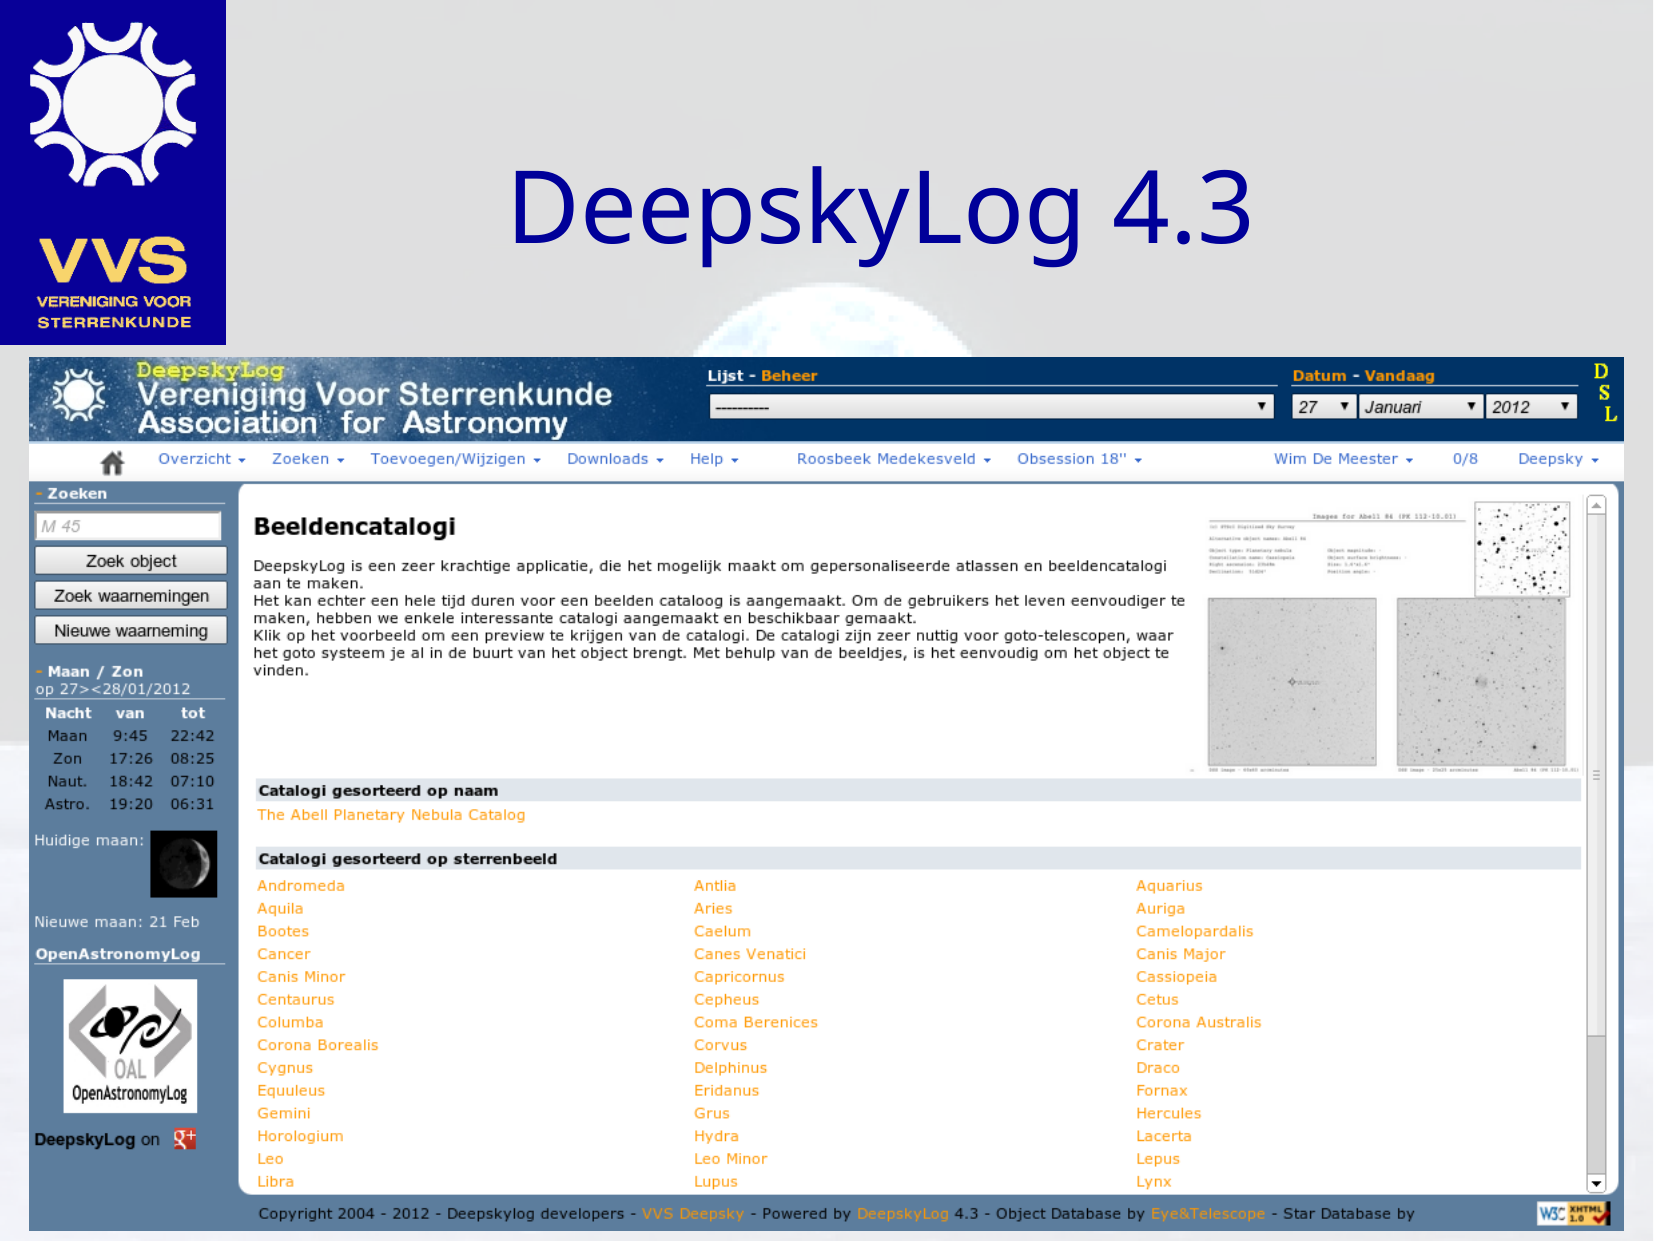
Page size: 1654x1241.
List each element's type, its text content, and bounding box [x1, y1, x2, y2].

picture [29, 357, 1624, 1231]
picture [0, 0, 226, 345]
title DeepskyLog 4.3 [341, 66, 1420, 342]
